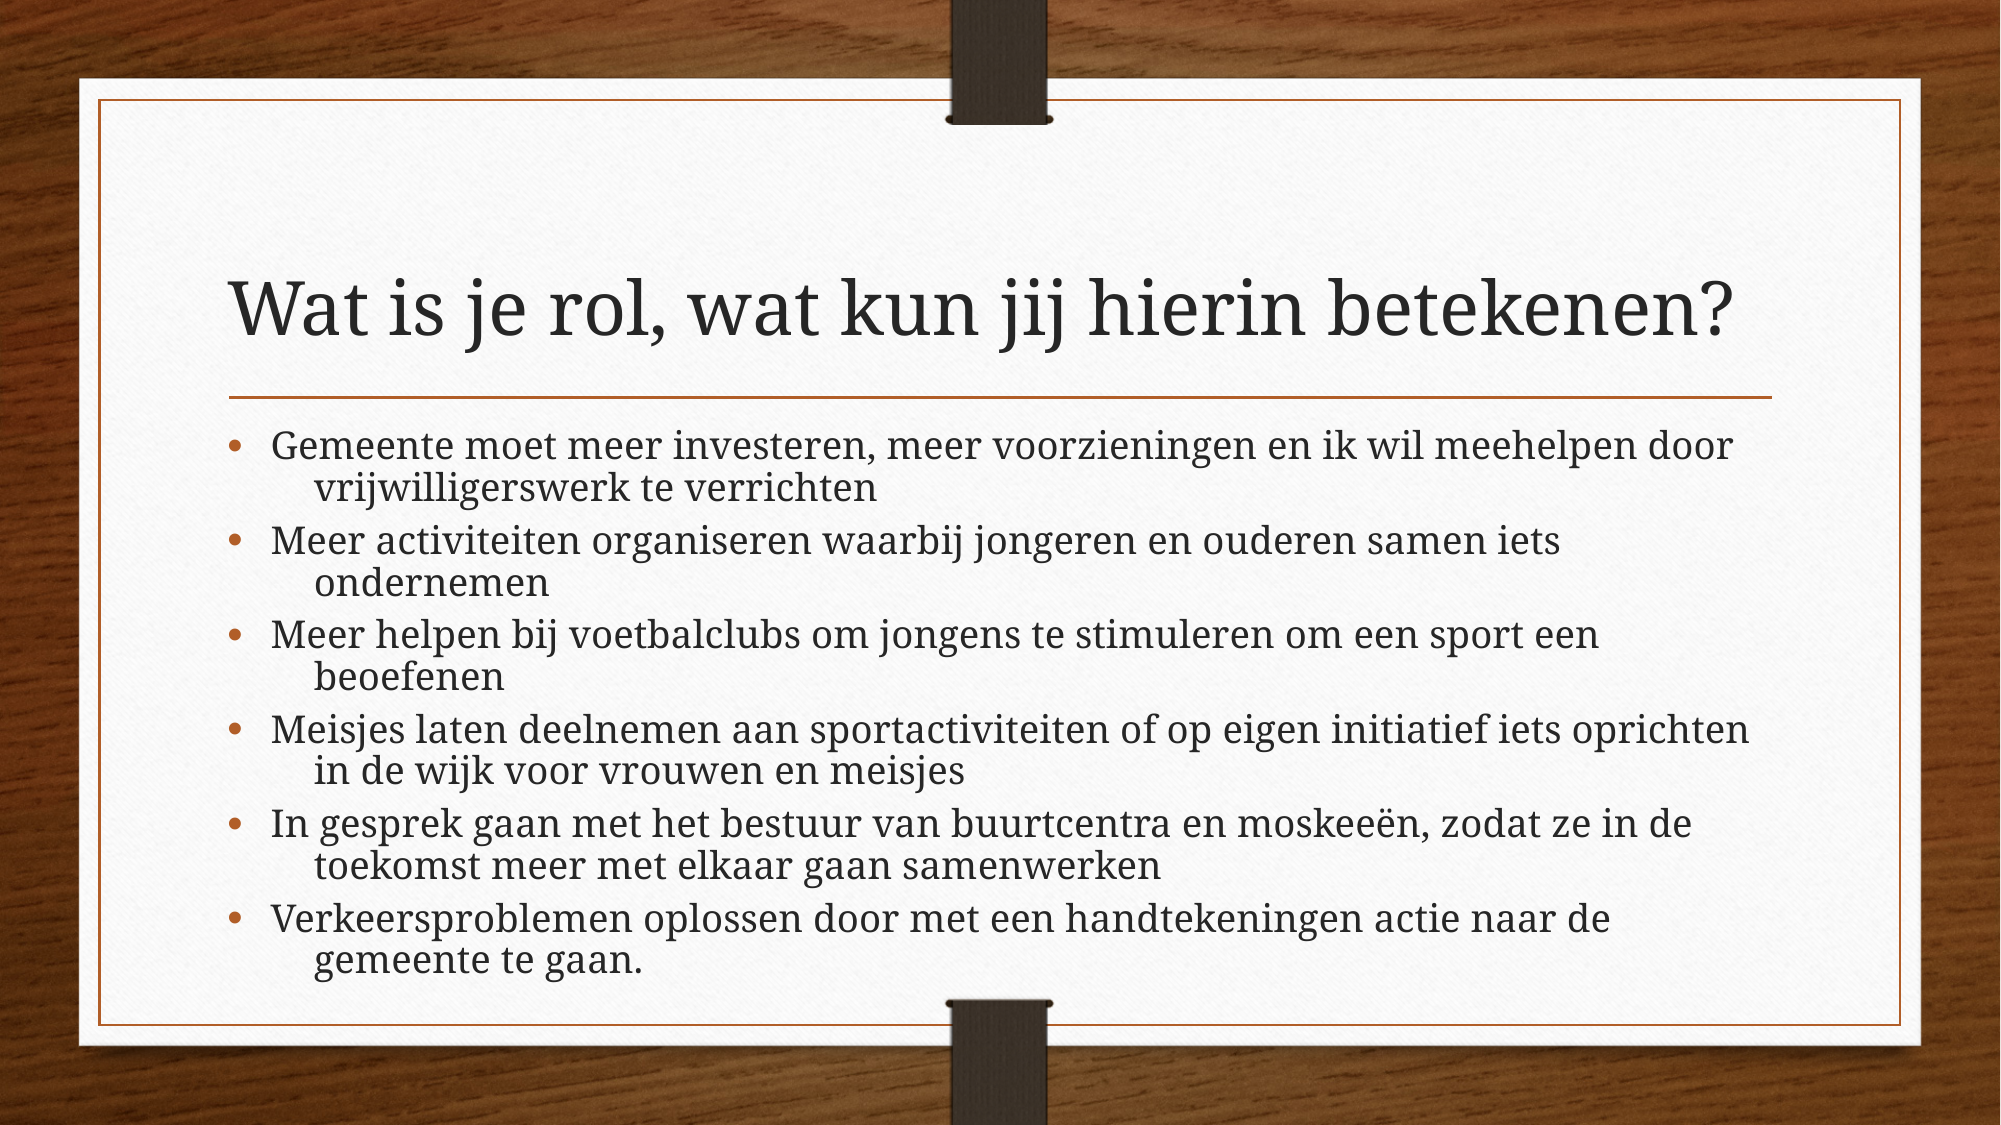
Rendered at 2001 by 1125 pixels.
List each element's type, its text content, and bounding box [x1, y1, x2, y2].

title Wat is je rol, wat kun jij hierin betekenen? [195, 243, 1771, 458]
list Gemeente moet meer investeren, meer voorzieningen en ik wil meehelpen door vrijwilligerswerk te verrichten Meer activiteiten organiseren waarbij jongeren en ouderen samen iets ondernemen Meer helpen bij voetbalclubs om jongens te stimuleren om een sport een beoefenen Meisjes laten deelnemen aan sportactiviteiten of op eigen initiatief iets oprichten in de wijk voor vrouwen en meisjes In gesprek gaan met het bestuur van buurtcentra en moskeeën, zodat ze in de toekomst meer met elkaar gaan samenwerken Verkeersproblemen oplossen door met een handtekeningen actie naar de gemeente te gaan. [212, 419, 1788, 994]
